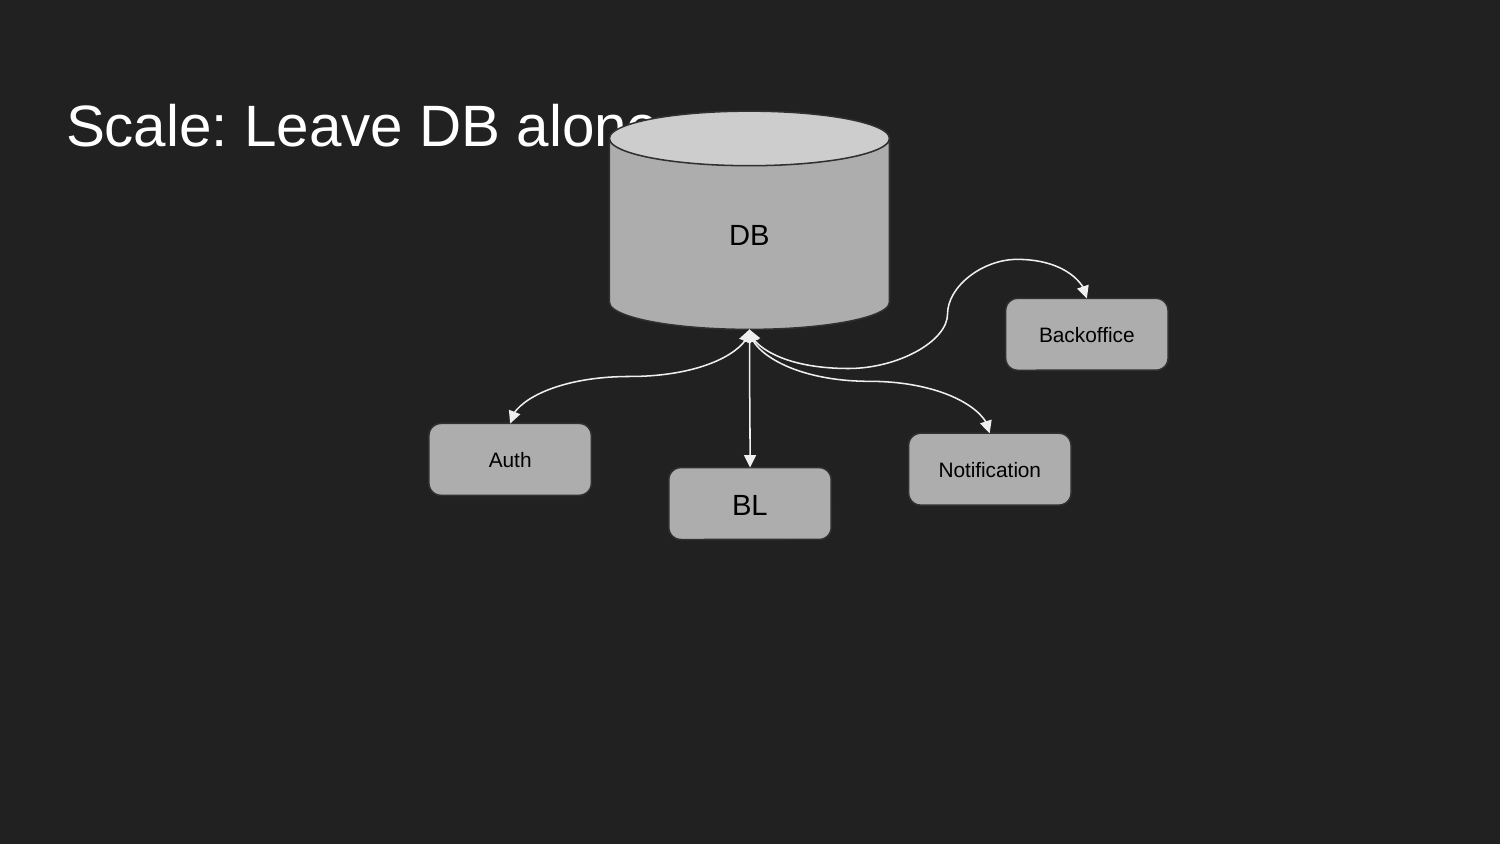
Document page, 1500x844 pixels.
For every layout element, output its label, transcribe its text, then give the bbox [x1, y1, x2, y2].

text_box Auth [428, 423, 592, 496]
title Scale: Leave DB alone [51, 72, 1449, 167]
text_box DB [609, 140, 890, 330]
text_box BL [668, 467, 832, 540]
text_box Backoffice [1005, 298, 1169, 371]
text_box Notification [908, 433, 1072, 506]
